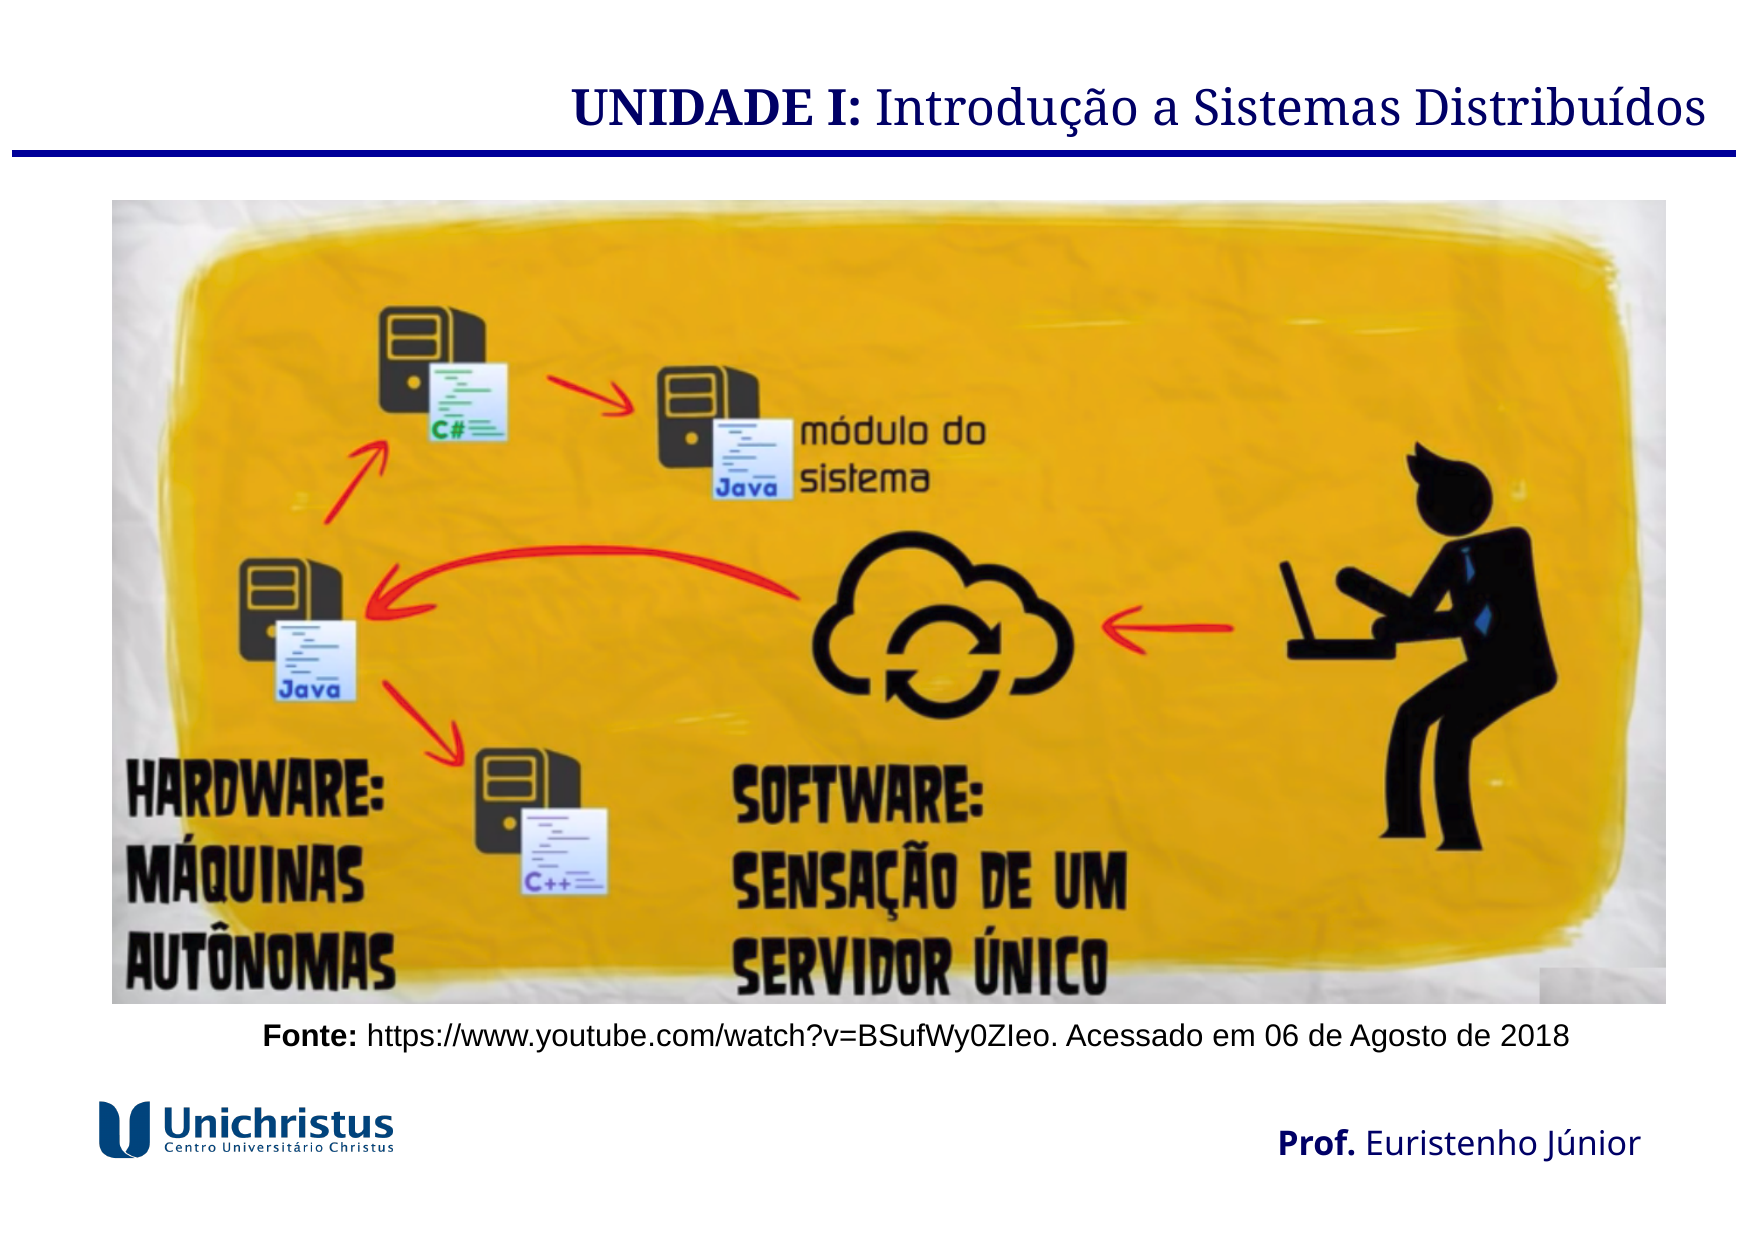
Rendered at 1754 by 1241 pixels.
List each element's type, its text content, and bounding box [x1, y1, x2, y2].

picture [112, 200, 1666, 1004]
text_box Prof. Euristenho Júnior [1262, 1111, 1695, 1167]
text_box UNIDADE I: Introdução a Sistemas Distribuídos [556, 157, 1708, 161]
text_box UNIDADE I: Introdução a Sistemas Distribuídos [556, 64, 1708, 150]
text_box Fonte: https://www.youtube.com/watch?v=BSufWy0ZIeo. Acessado em 06 de Agosto de 2018 [248, 1011, 1642, 1069]
picture [94, 1098, 398, 1160]
